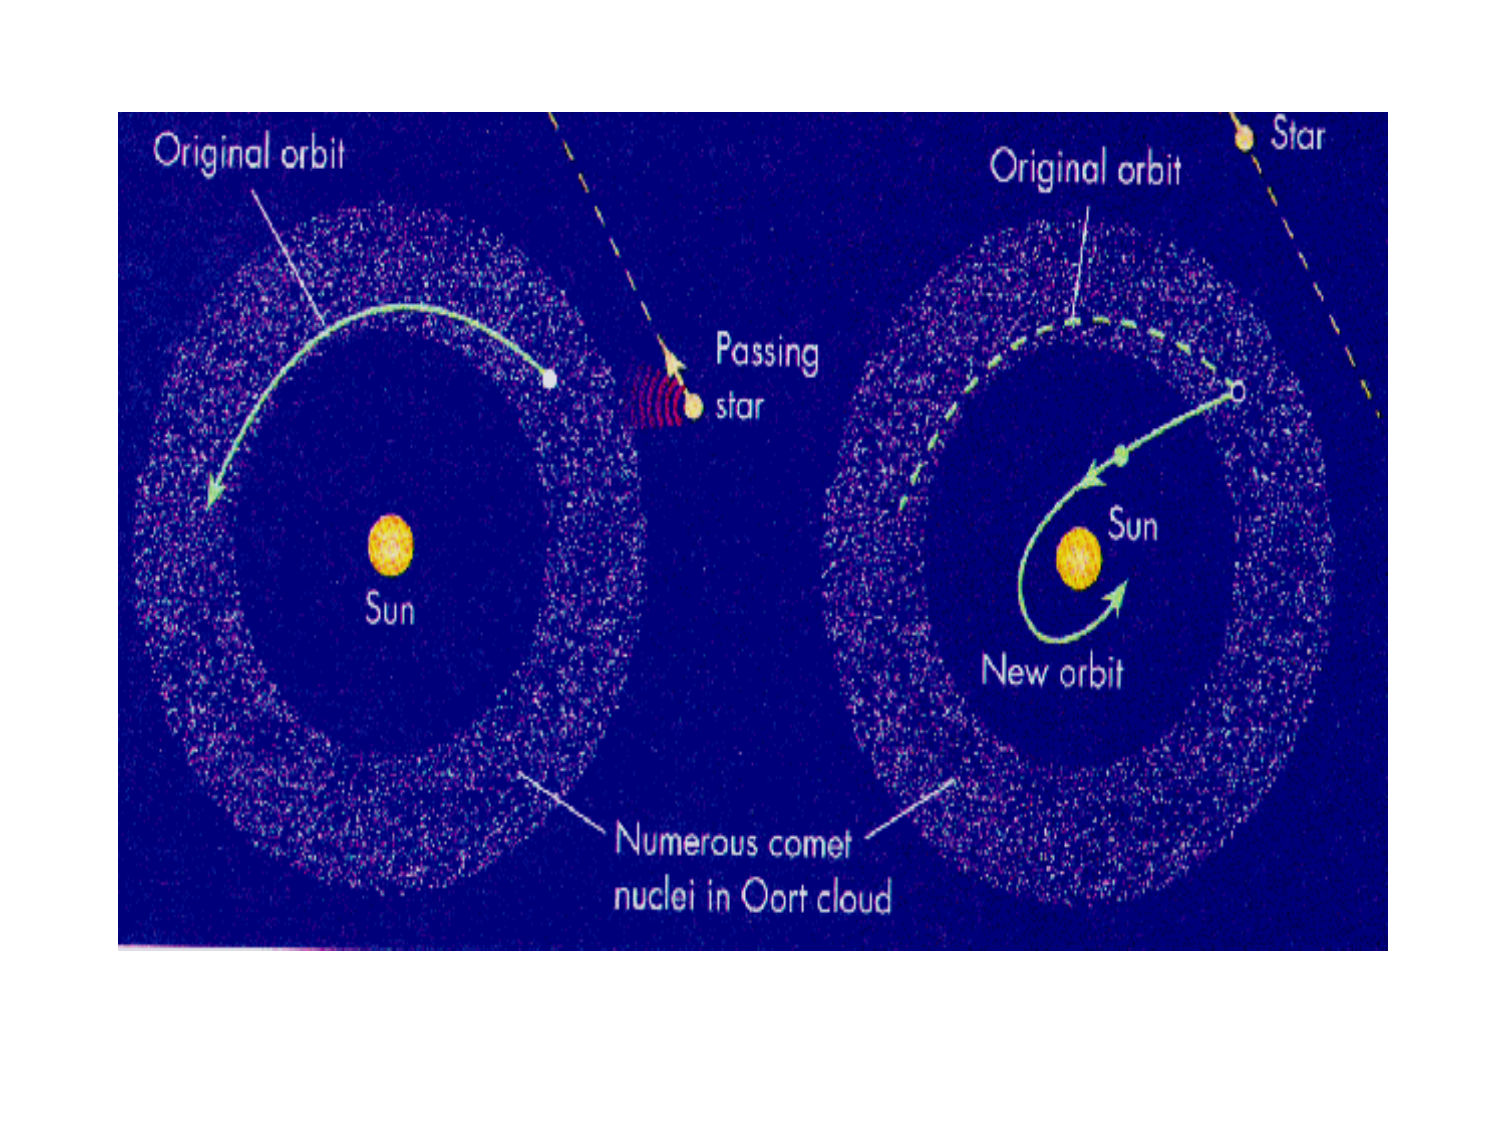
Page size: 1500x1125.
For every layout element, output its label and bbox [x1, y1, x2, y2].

picture [118, 112, 1388, 951]
